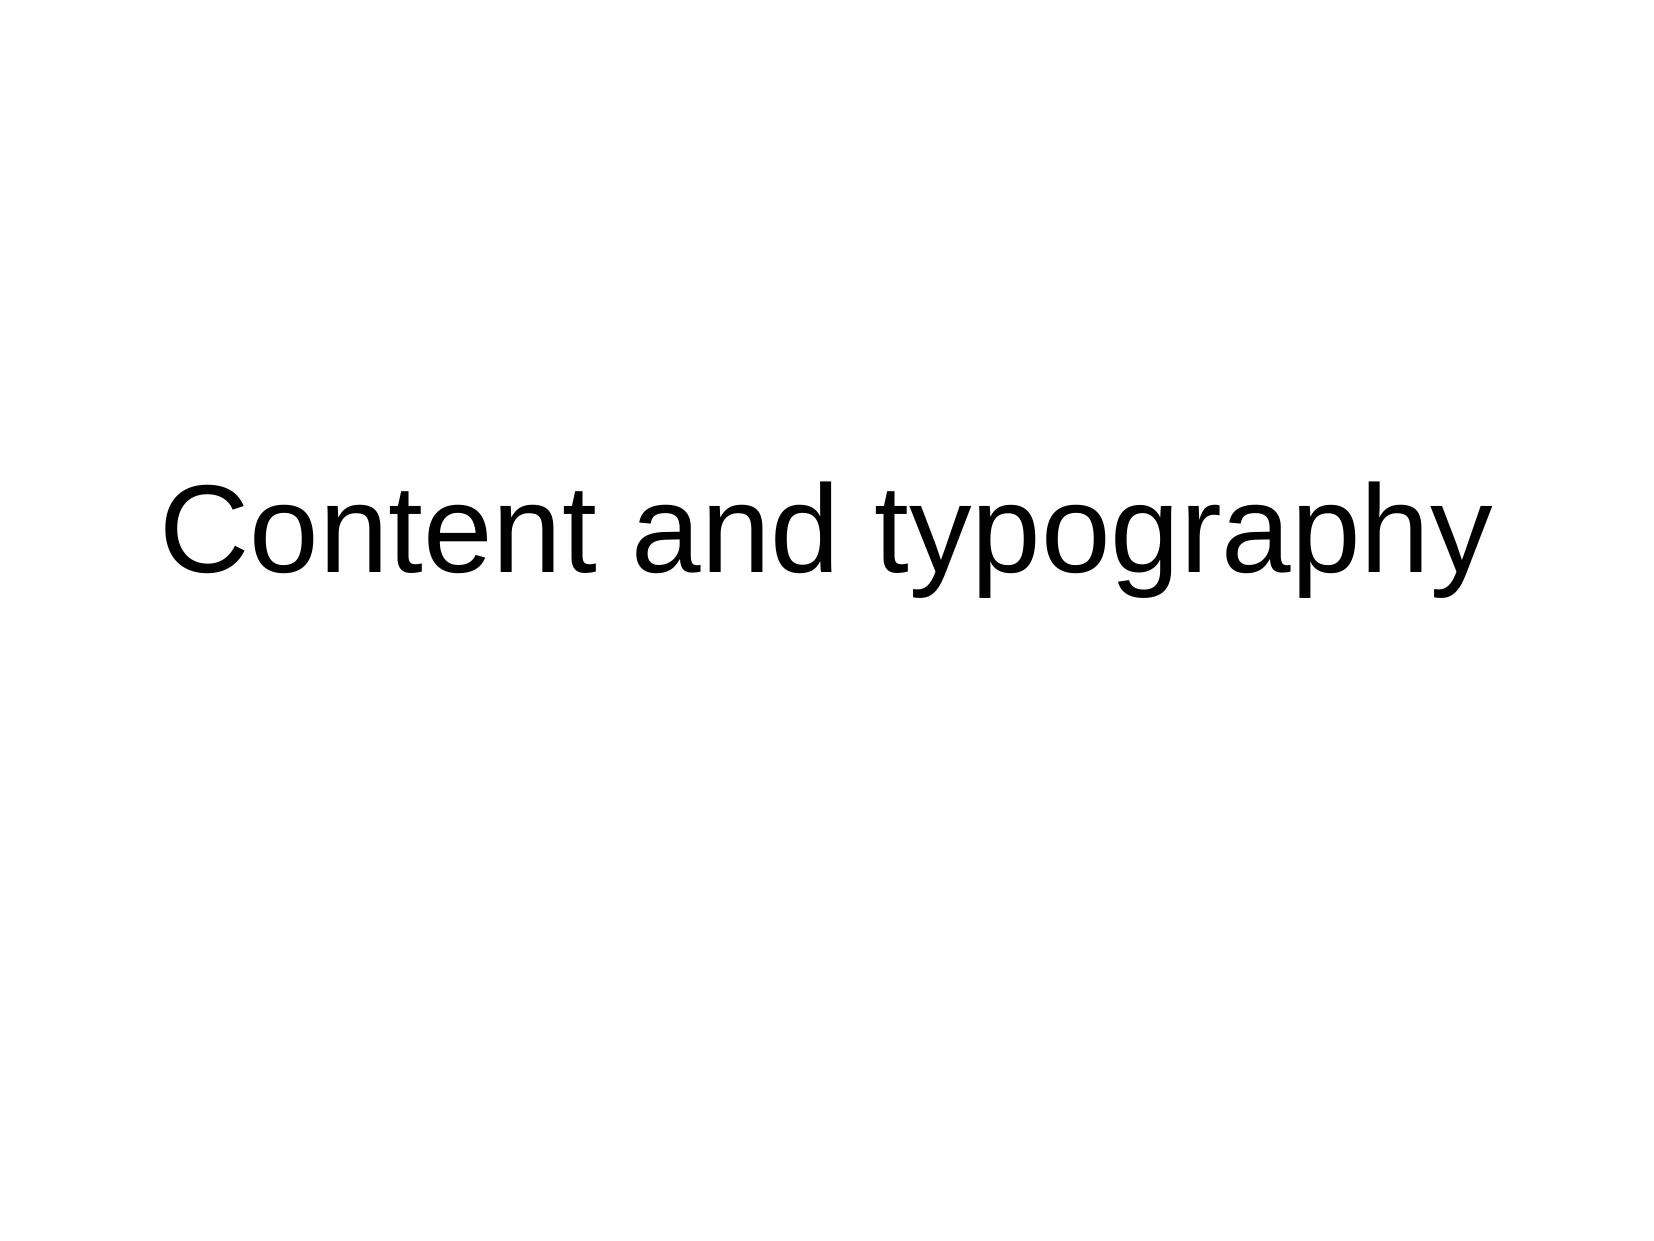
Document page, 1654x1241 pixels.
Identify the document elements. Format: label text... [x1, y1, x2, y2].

subtitle Content and typography [82, 49, 1571, 1010]
